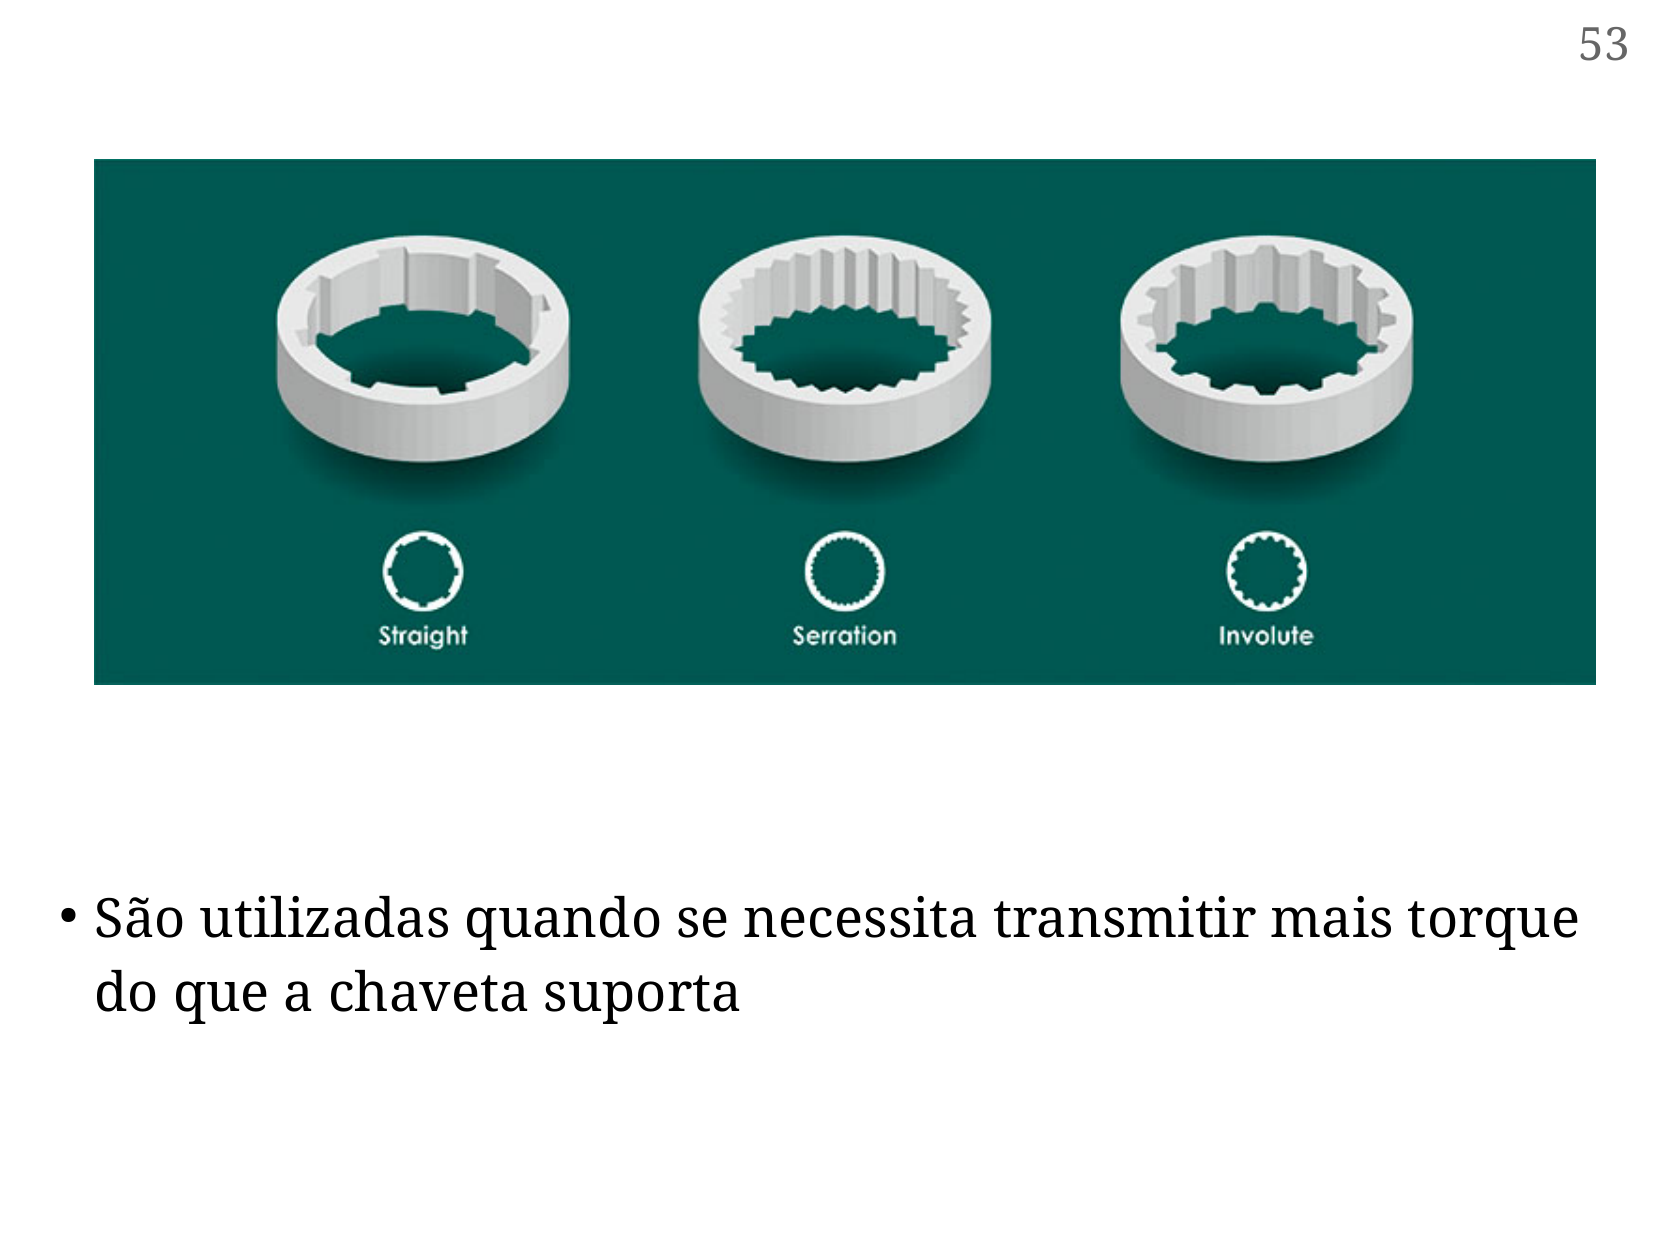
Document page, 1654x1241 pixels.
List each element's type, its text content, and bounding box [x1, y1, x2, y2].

list São utilizadas quando se necessita transmitir mais torque do que a chaveta suporta [59, 879, 1595, 1211]
picture [94, 159, 1596, 686]
